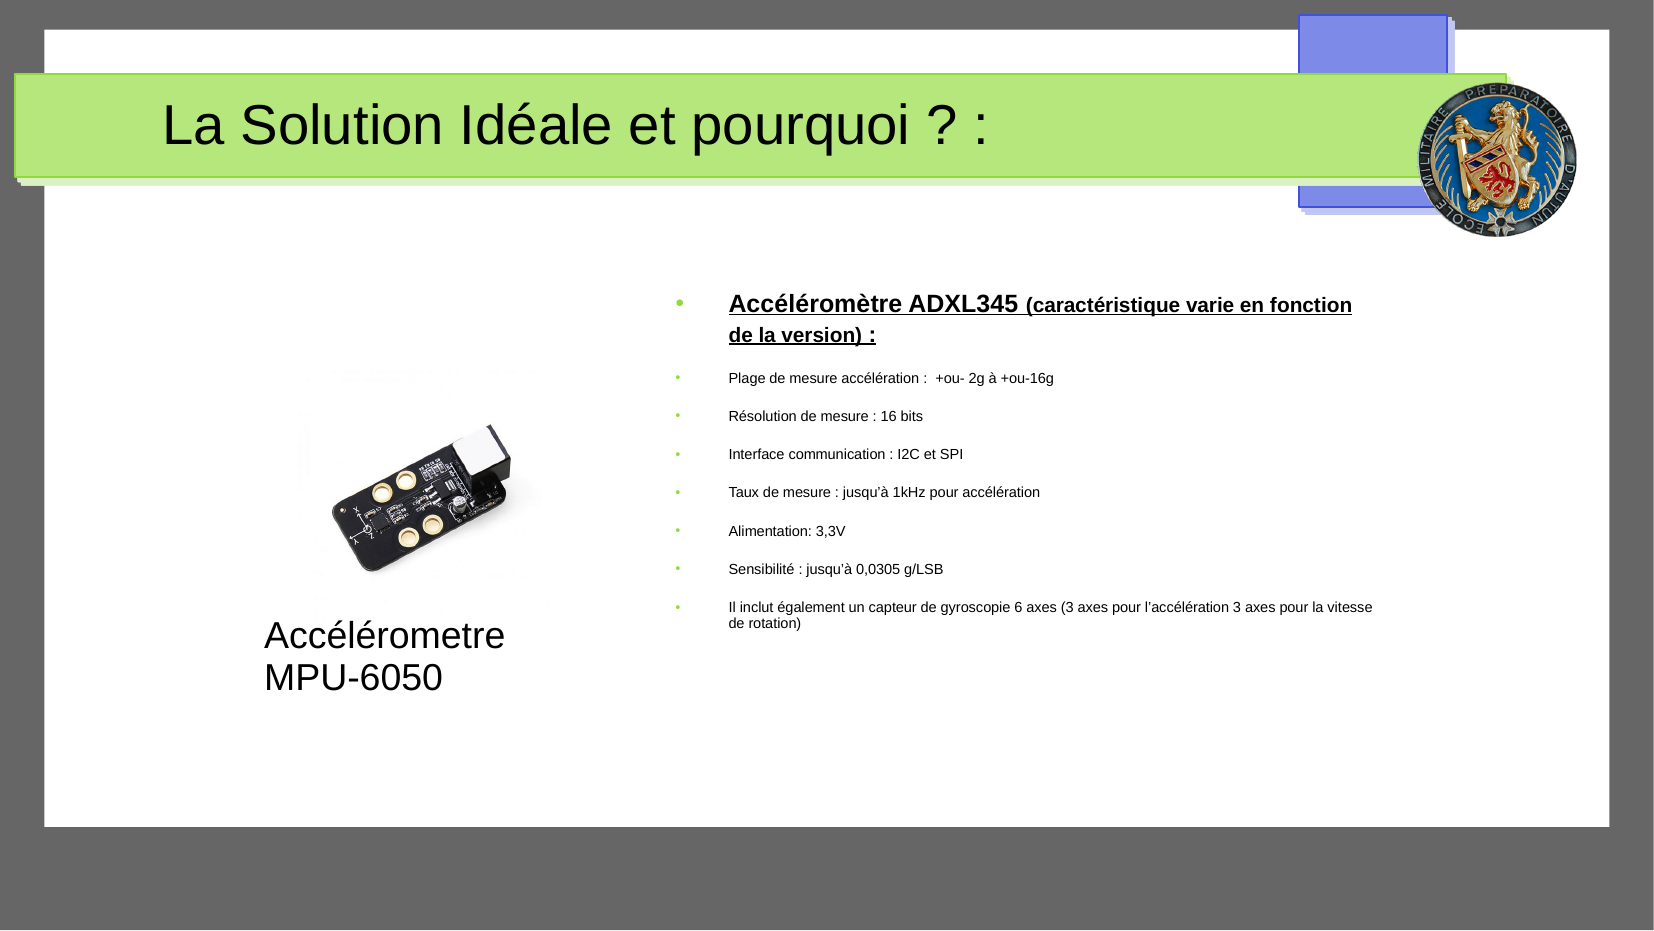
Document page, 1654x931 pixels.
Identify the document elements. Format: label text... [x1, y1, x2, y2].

picture [1417, 82, 1577, 237]
title La Solution Idéale et pourquoi ? : [88, 73, 1506, 178]
picture [282, 355, 565, 607]
text_box Accélérometre MPU-6050 [249, 607, 566, 707]
list Accéléromètre ADXL345 (caractéristique varie en fonction de la version) : Plage de mesure accélération : +ou- 2g à +ou-16g Résolution de mesure : 16 bits Interface communication : I2C et SPI Taux de mesure : jusqu’à 1kHz pour accélération Alimentation: 3,3V Sensibilité : jusqu’à 0,0305 g/LSB Il inclut également un capteur de gyroscopie 6 axes (3 axes pour l’accélération 3 axes pour la vitesse de rotation) [657, 289, 1379, 881]
